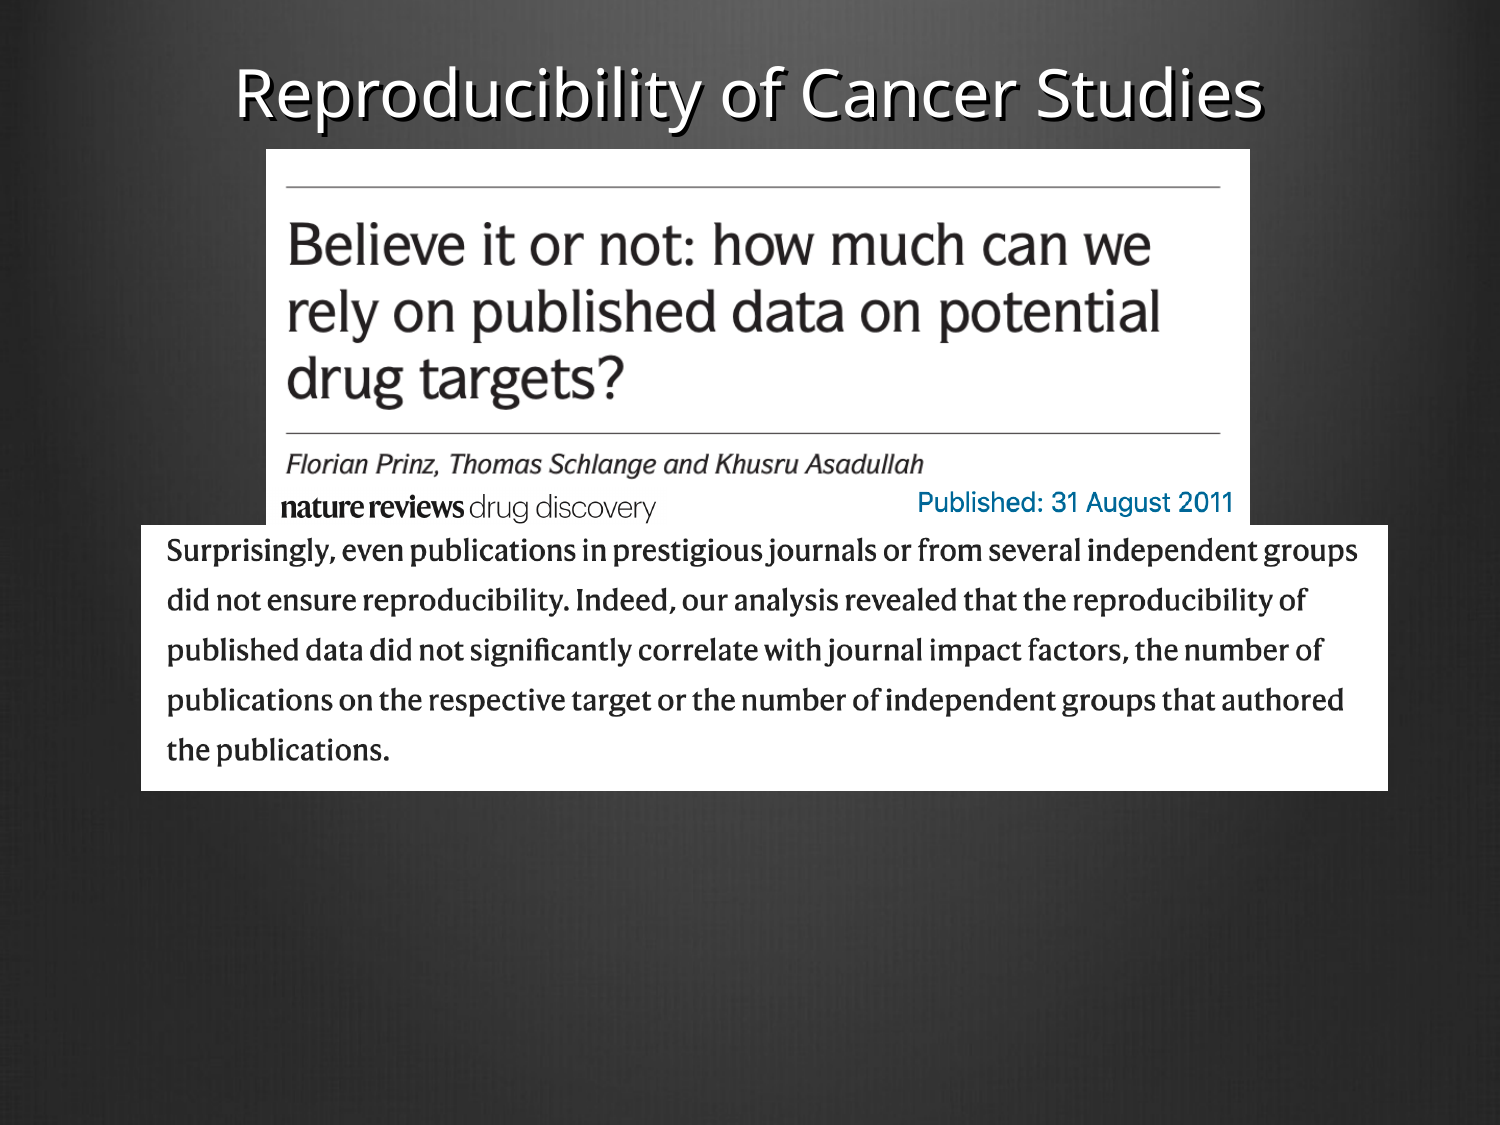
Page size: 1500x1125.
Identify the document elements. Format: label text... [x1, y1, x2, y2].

title Reproducibility of Cancer Studies [112, 19, 1388, 163]
picture [141, 149, 1388, 791]
